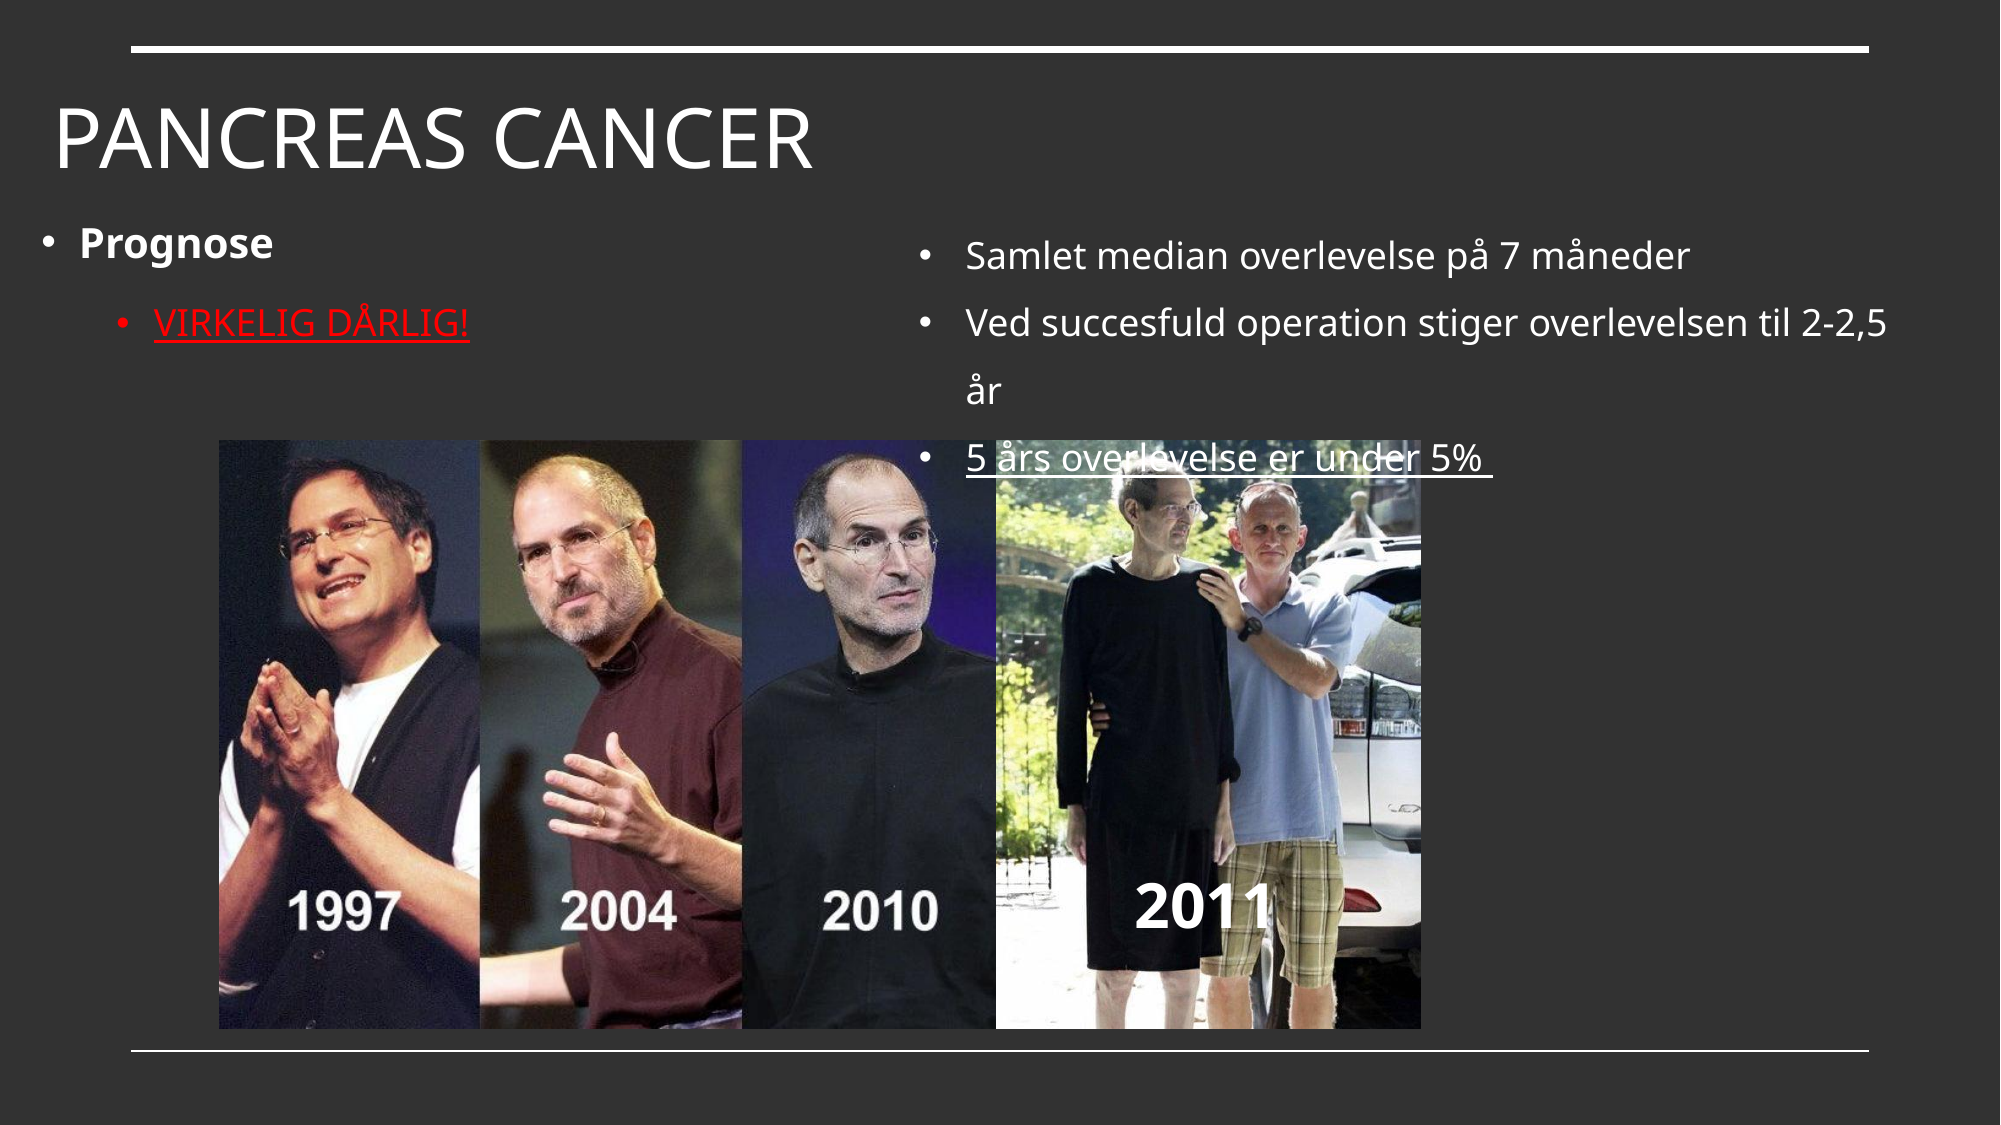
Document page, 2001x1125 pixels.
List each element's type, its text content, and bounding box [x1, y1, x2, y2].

title Pancreas cancer [37, 77, 1792, 292]
picture [219, 440, 1421, 1029]
text_box Samlet median overlevelse på 7 måneder Ved succesfuld operation stiger overlevelsen til 2-2,5 år 5 års overlevelse er under 5% [829, 201, 1916, 487]
list Prognose VIRKELIG DÅRLIG! [26, 183, 799, 520]
text_box 2011 [1119, 858, 1405, 949]
